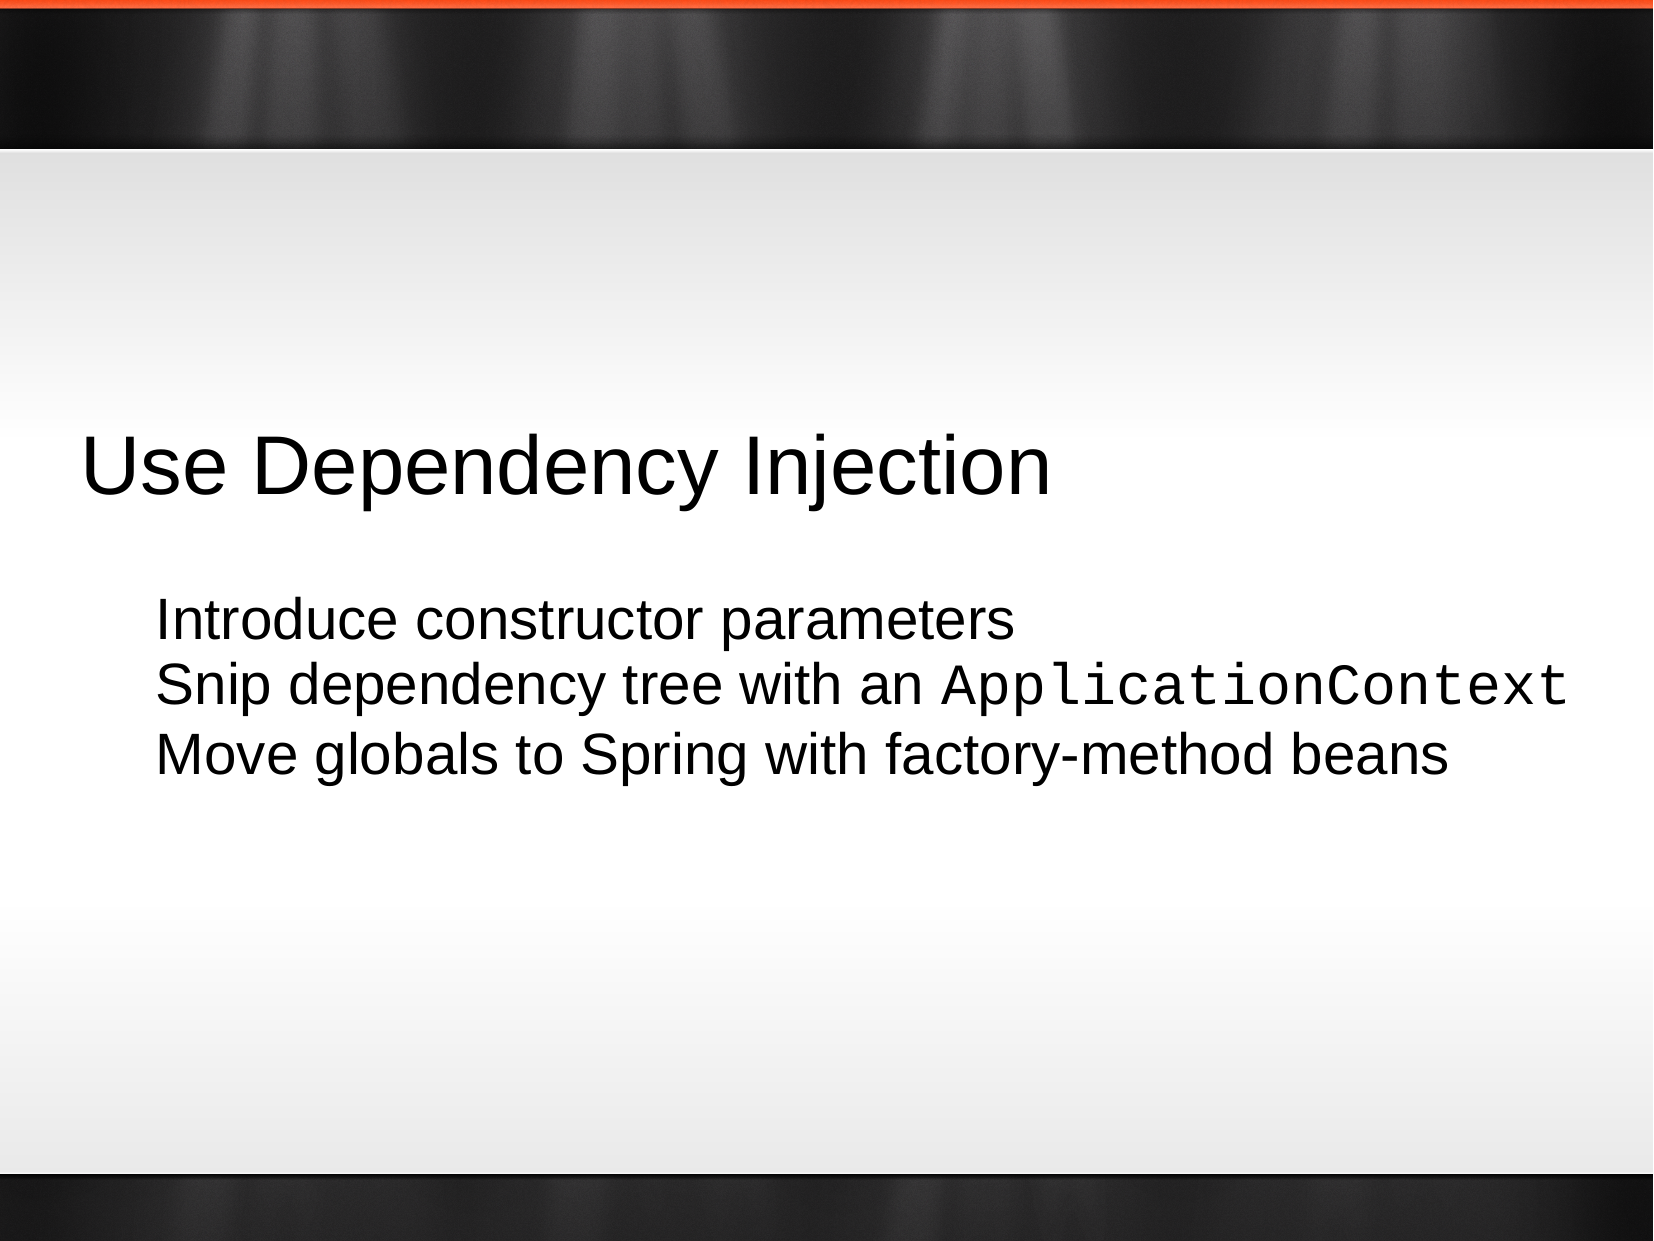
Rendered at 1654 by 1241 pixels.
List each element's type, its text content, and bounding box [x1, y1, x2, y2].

picture [0, 0, 1653, 1241]
subtitle Use Dependency Injection Introduce constructor parameters Snip dependency tree with an ApplicationContext Move globals to Spring with factory-method beans [80, 305, 1653, 1125]
